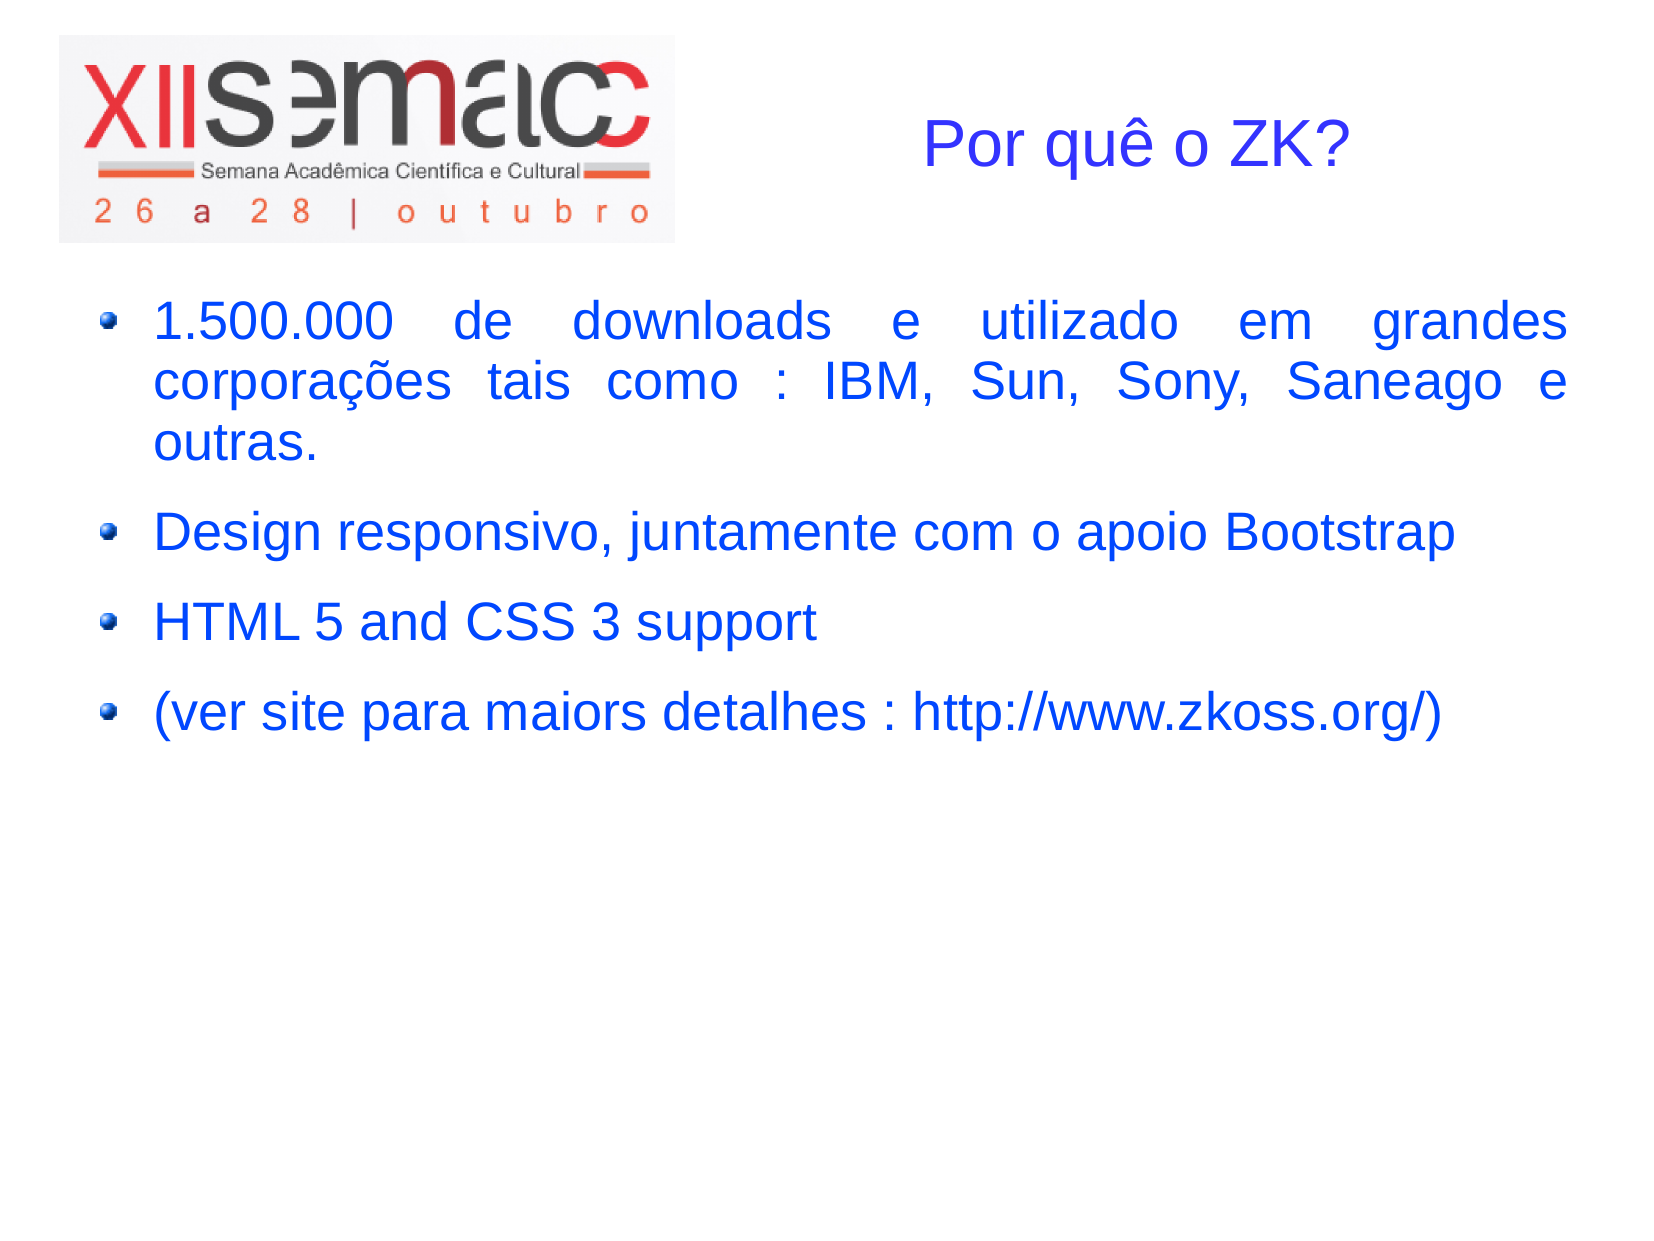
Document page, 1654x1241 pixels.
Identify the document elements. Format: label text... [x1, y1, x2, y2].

list 1.500.000 de downloads e utilizado em grandes corporações tais como : IBM, Sun, Sony, Saneago e outras. Design responsivo, juntamente com o apoio Bootstrap HTML 5 and CSS 3 support (ver site para maiors detalhes : http://www.zkoss.org/) [82, 290, 1571, 1109]
picture [59, 35, 675, 243]
title Por quê o ZK? [679, 49, 1595, 237]
